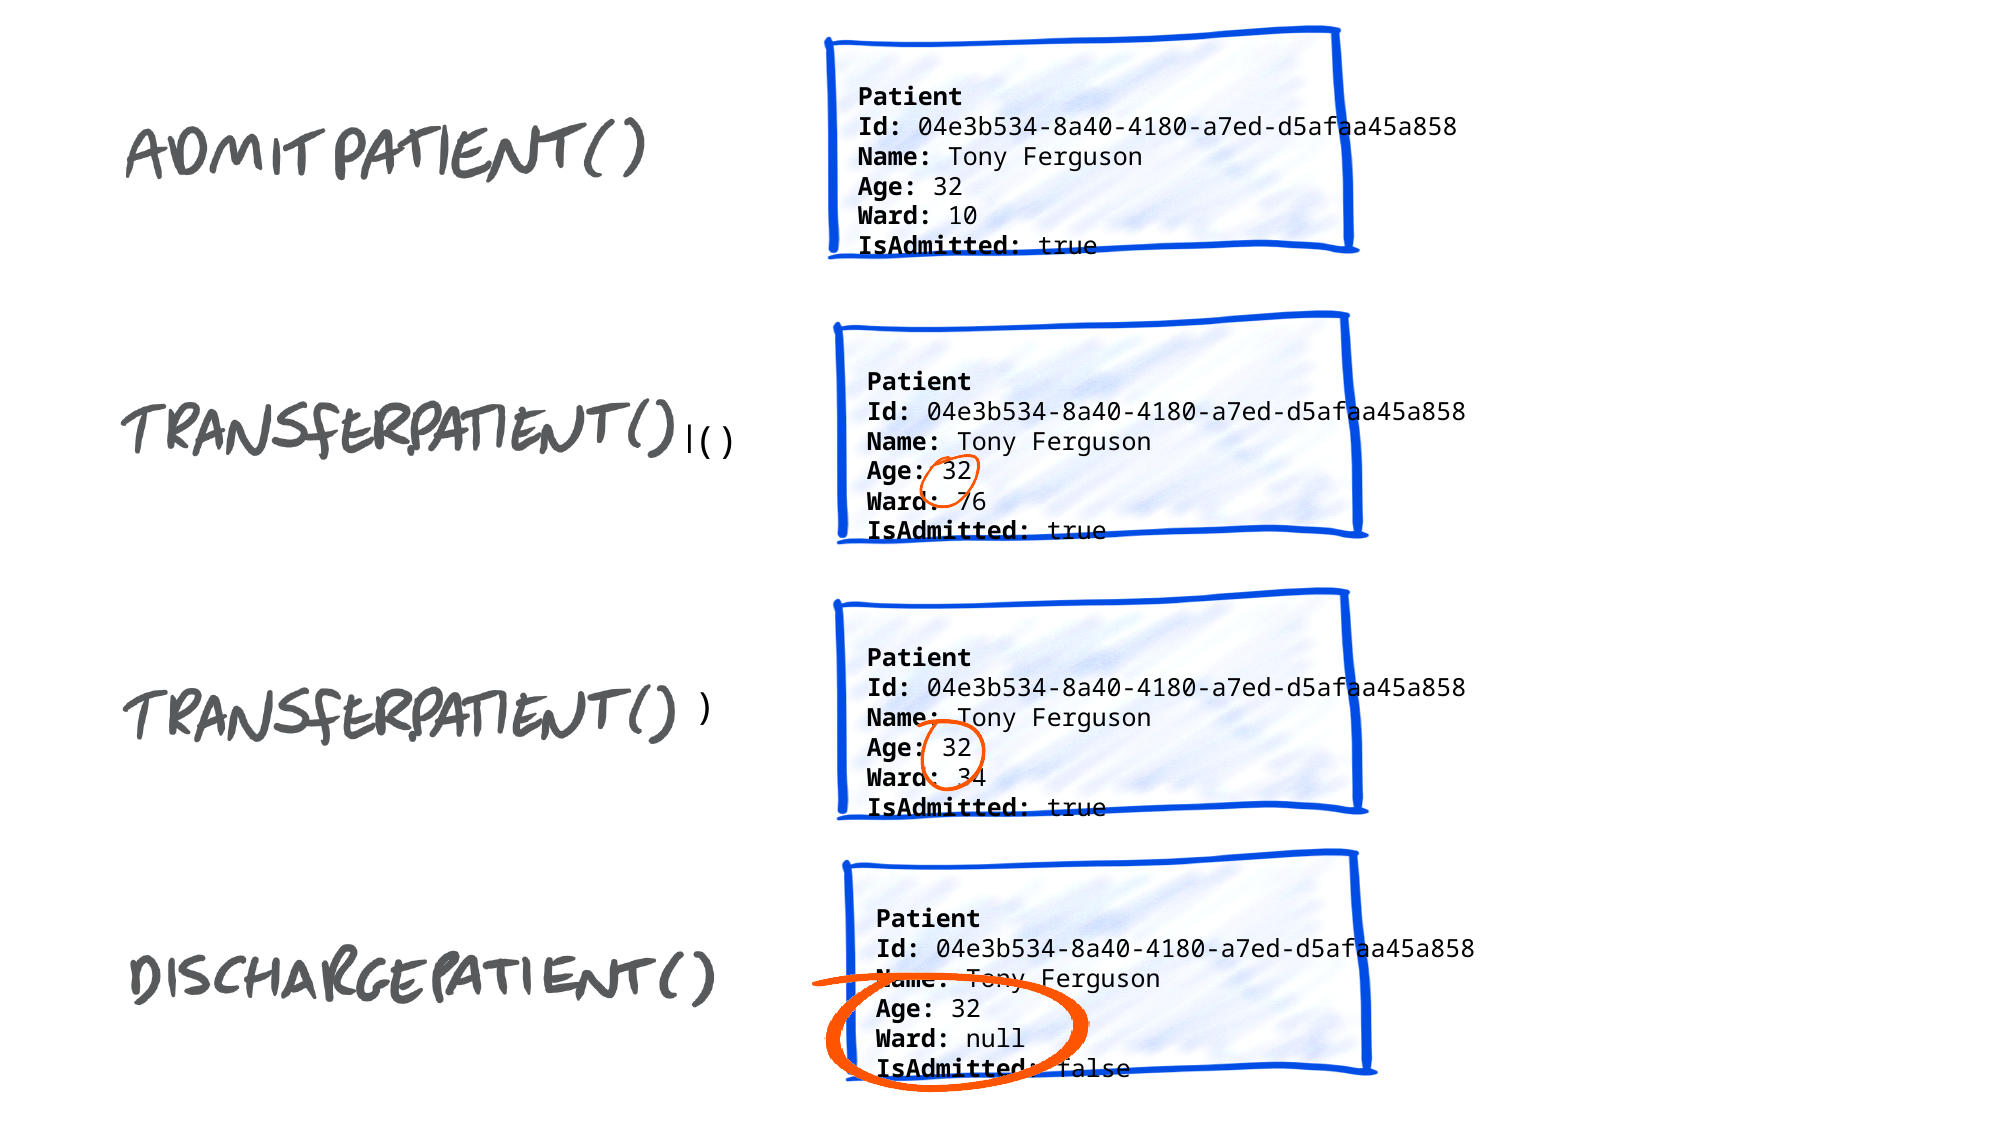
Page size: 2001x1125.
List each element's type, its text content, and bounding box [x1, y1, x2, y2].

text_box TransferPatientToNewWard() [688, 408, 758, 469]
text_box TransferPatientToNewWard() [689, 674, 735, 735]
text_box Patient Id: 04e3b534-8a40-4180-a7ed-d5afaa45a858 Name: Tony Ferguson Age: 32 Ward: 10 IsAdmitted: true [843, 73, 1735, 221]
text_box Patient Id: 04e3b534-8a40-4180-a7ed-d5afaa45a858 Name: Tony Ferguson Age: 32 Ward: 34 IsAdmitted: true [852, 634, 1743, 782]
picture [764, 840, 1397, 1101]
picture [101, 110, 677, 204]
picture [821, 579, 1388, 834]
picture [116, 935, 731, 1027]
picture [90, 383, 688, 470]
text_box Patient Id: 04e3b534-8a40-4180-a7ed-d5afaa45a858 Name: Tony Ferguson Age: 32 Ward: 76 IsAdmitted: true [852, 358, 1743, 506]
picture [812, 17, 1379, 273]
picture [92, 669, 689, 756]
picture [821, 302, 1388, 558]
text_box Patient Id: 04e3b534-8a40-4180-a7ed-d5afaa45a858 Name: Tony Ferguson Age: 32 Ward: null IsAdmitted: false [861, 895, 1752, 1043]
